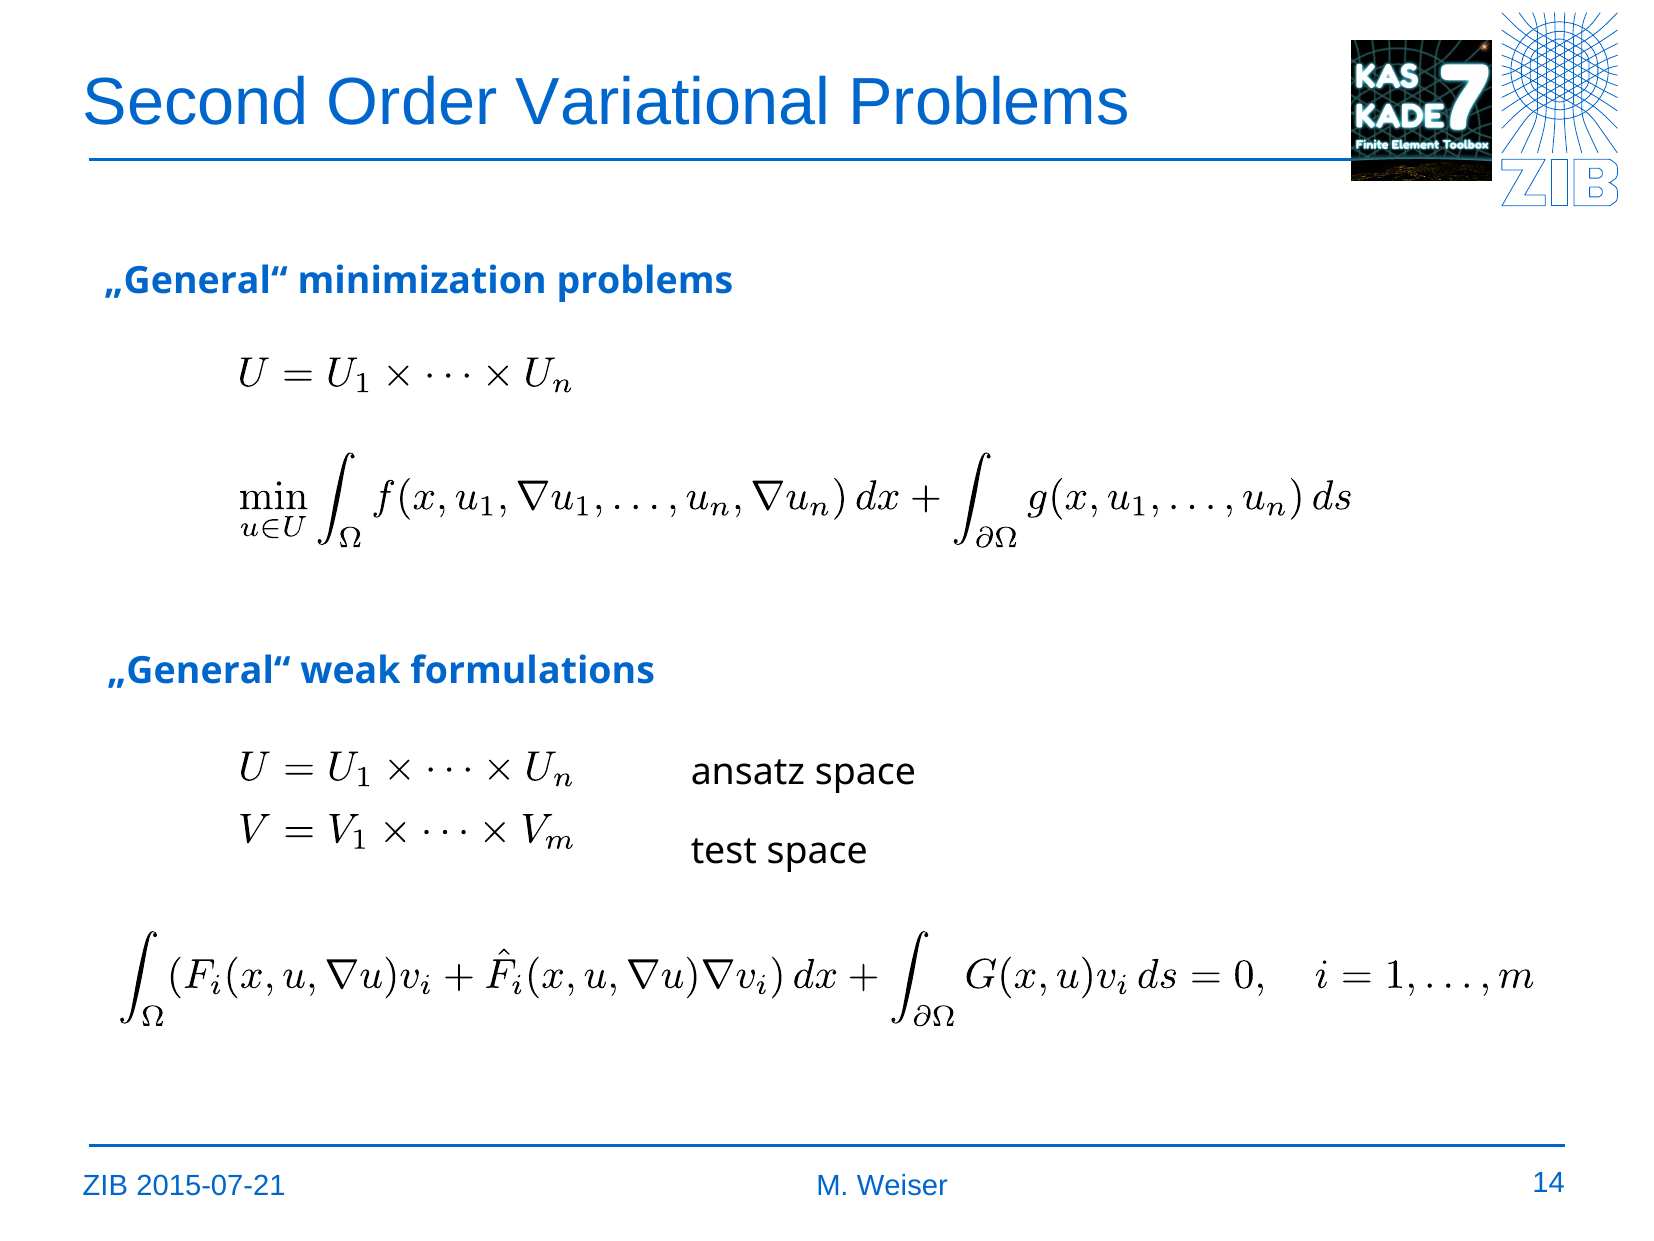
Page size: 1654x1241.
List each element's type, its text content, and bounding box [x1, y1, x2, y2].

title Second Order Variational Problems [82, 64, 1359, 139]
picture [240, 357, 572, 393]
text_box ansatz space test space [676, 737, 921, 865]
picture [240, 751, 573, 849]
text_box „General“ weak formulations [92, 636, 652, 696]
picture [120, 931, 1534, 1027]
picture [240, 452, 1351, 548]
picture [1351, 40, 1492, 181]
text_box „General“ minimization problems [89, 245, 729, 305]
